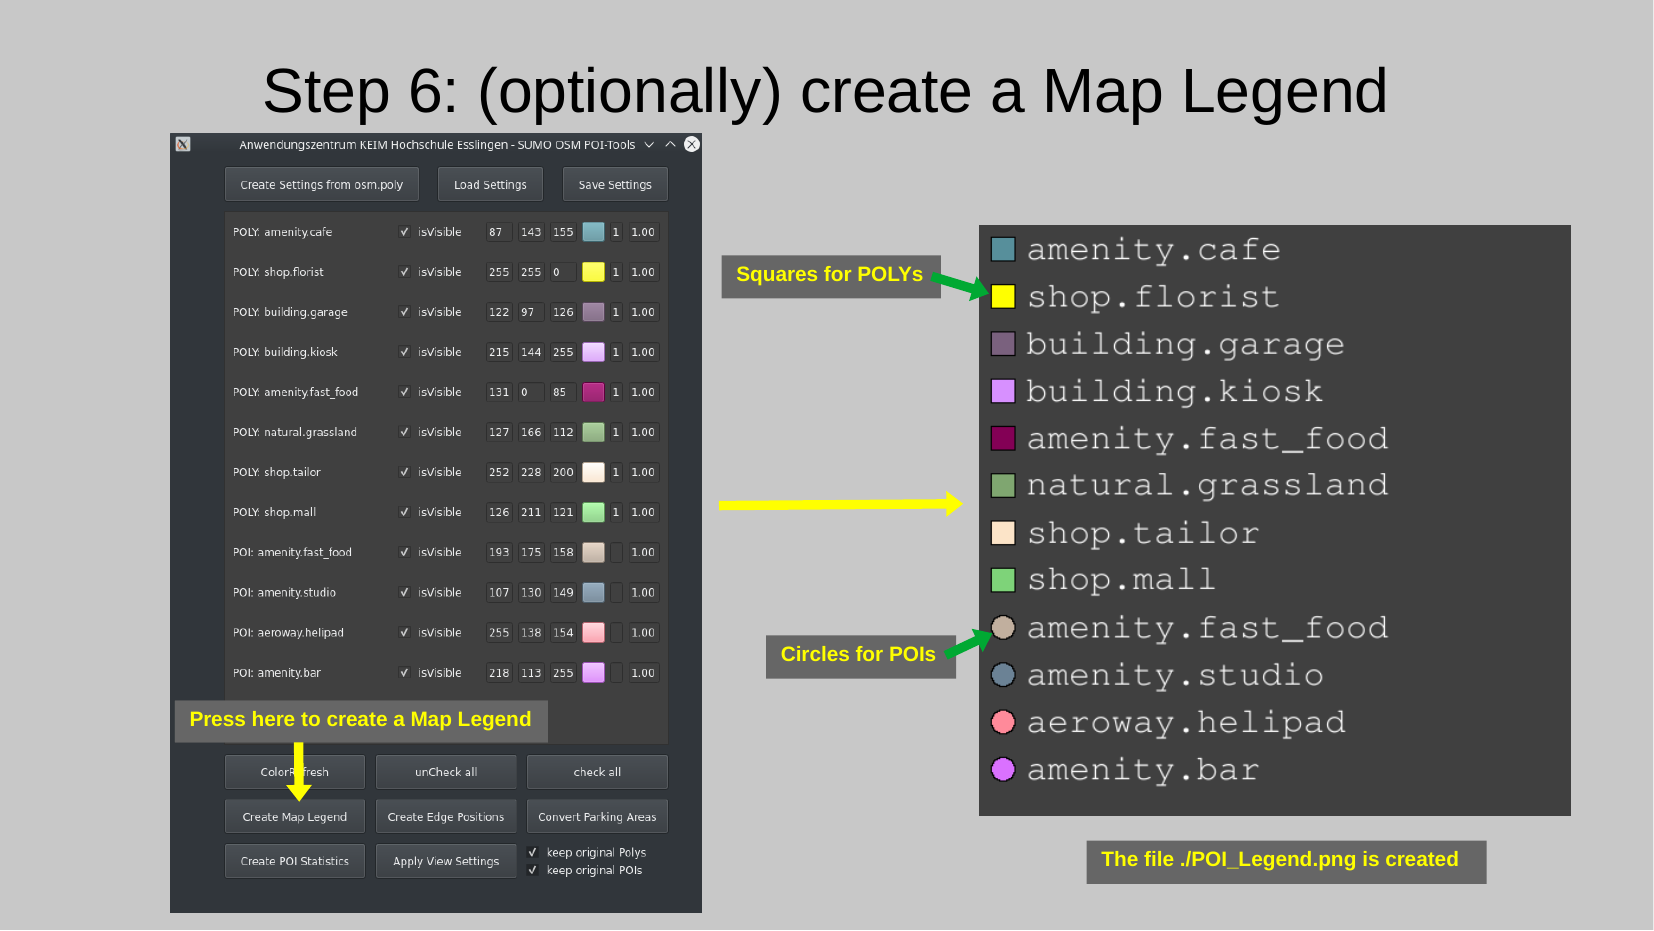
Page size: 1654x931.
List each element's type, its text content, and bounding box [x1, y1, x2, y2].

text_box Press here to create a Map Legend [174, 700, 548, 743]
text_box Circles for POIs [766, 635, 957, 679]
picture [979, 225, 1571, 816]
picture [170, 133, 702, 913]
text_box Squares for POLYs [721, 255, 941, 299]
text_box The file ./POI_Legend.png is created [1086, 840, 1487, 884]
title Step 6: (optionally) create a Map Legend [82, 37, 1571, 146]
